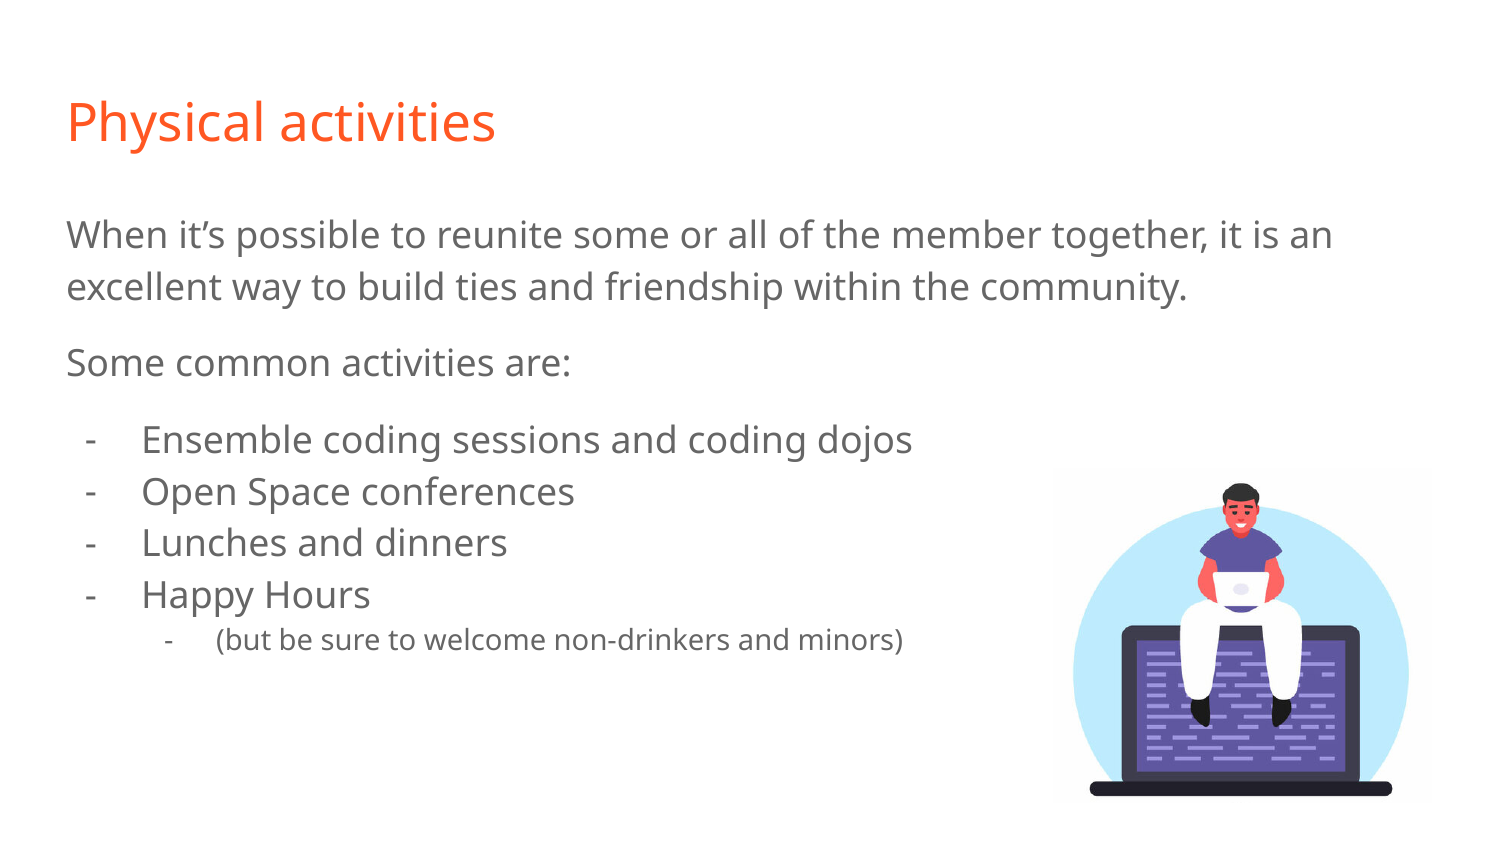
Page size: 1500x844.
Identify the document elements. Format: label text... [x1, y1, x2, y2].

list When it’s possible to reunite some or all of the member together, it is an excellent way to build ties and friendship within the community. Some common activities are: Ensemble coding sessions and coding dojos Open Space conferences Lunches and dinners Happy Hours (but be sure to welcome non-drinkers and minors) [51, 189, 1449, 750]
title Physical activities [51, 72, 1449, 167]
picture [1053, 468, 1432, 803]
